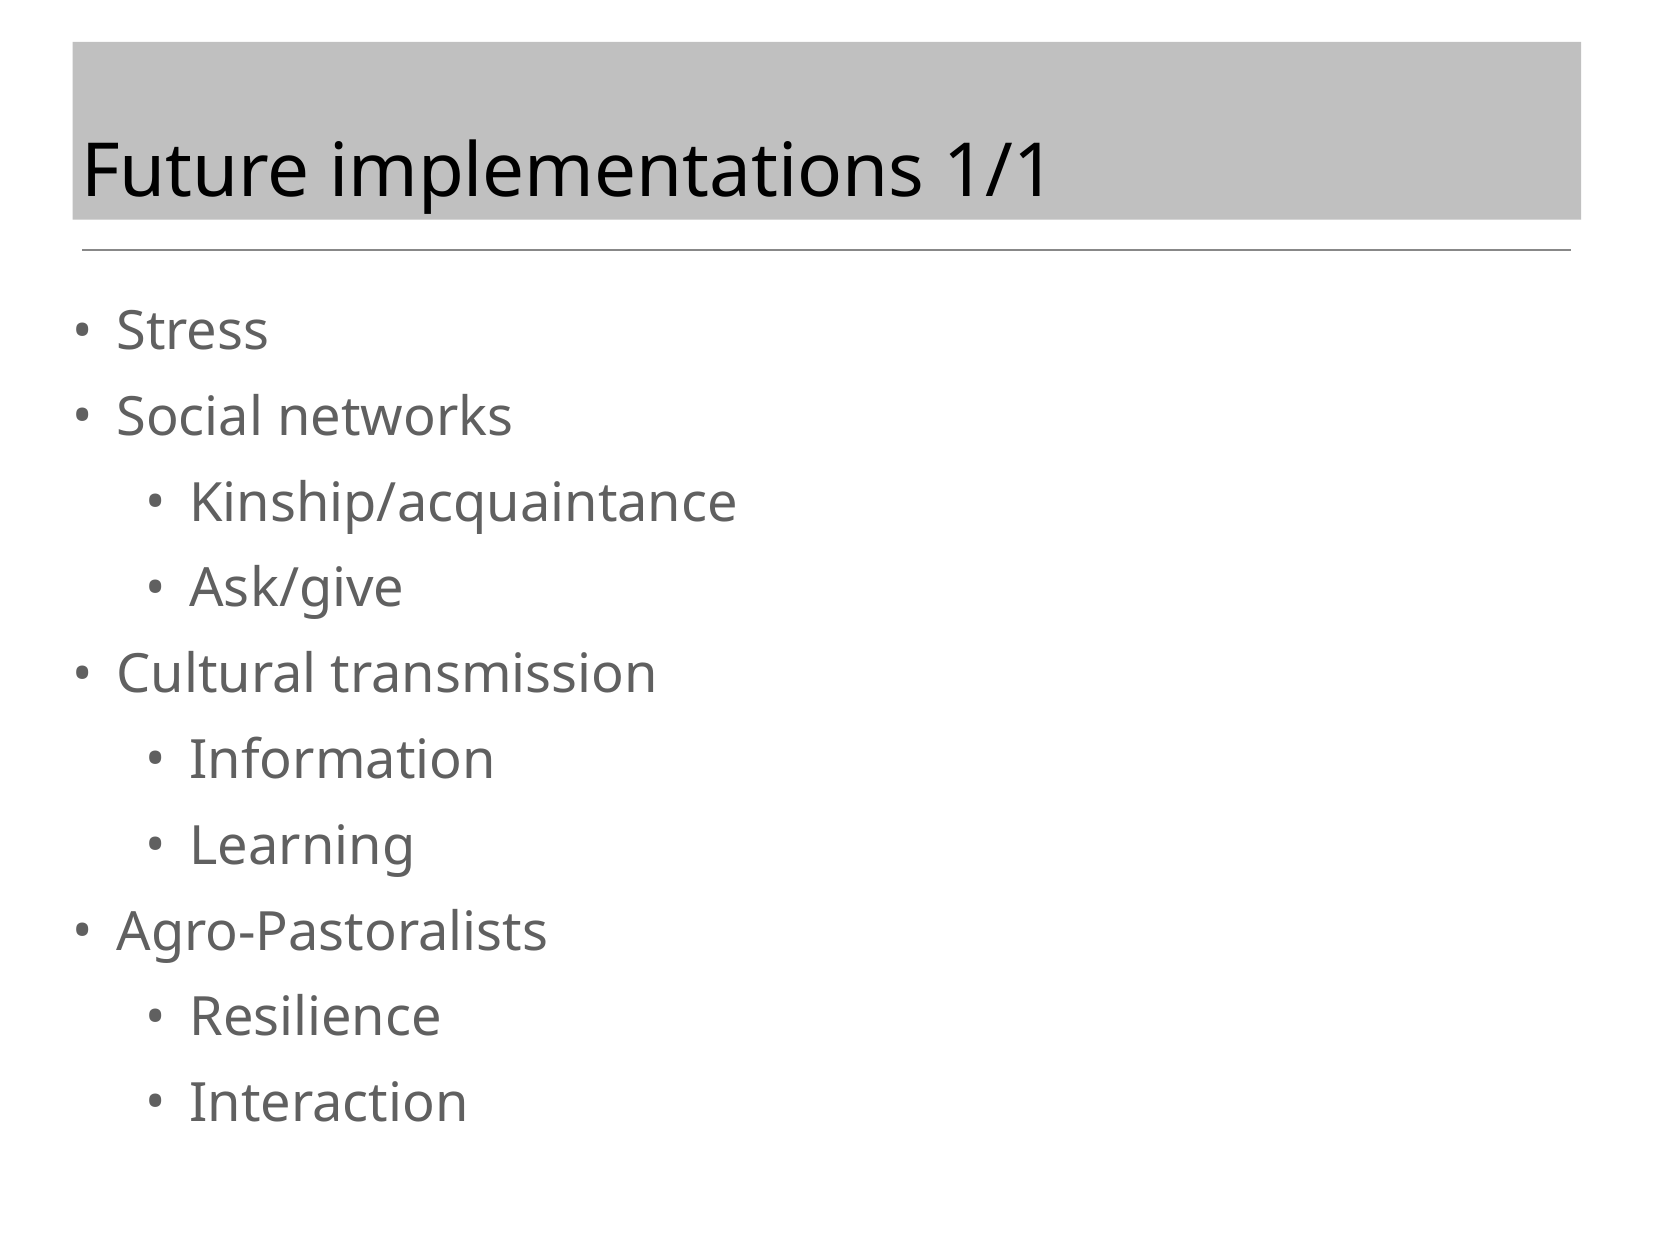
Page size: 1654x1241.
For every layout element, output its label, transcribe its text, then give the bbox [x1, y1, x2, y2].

title Future implementations 1/1 [72, 41, 1582, 220]
text_box Stress Social networks Kinship/acquaintance Ask/give Cultural transmission Information Learning Agro-Pastoralists Resilience Interaction [72, 295, 1582, 1131]
